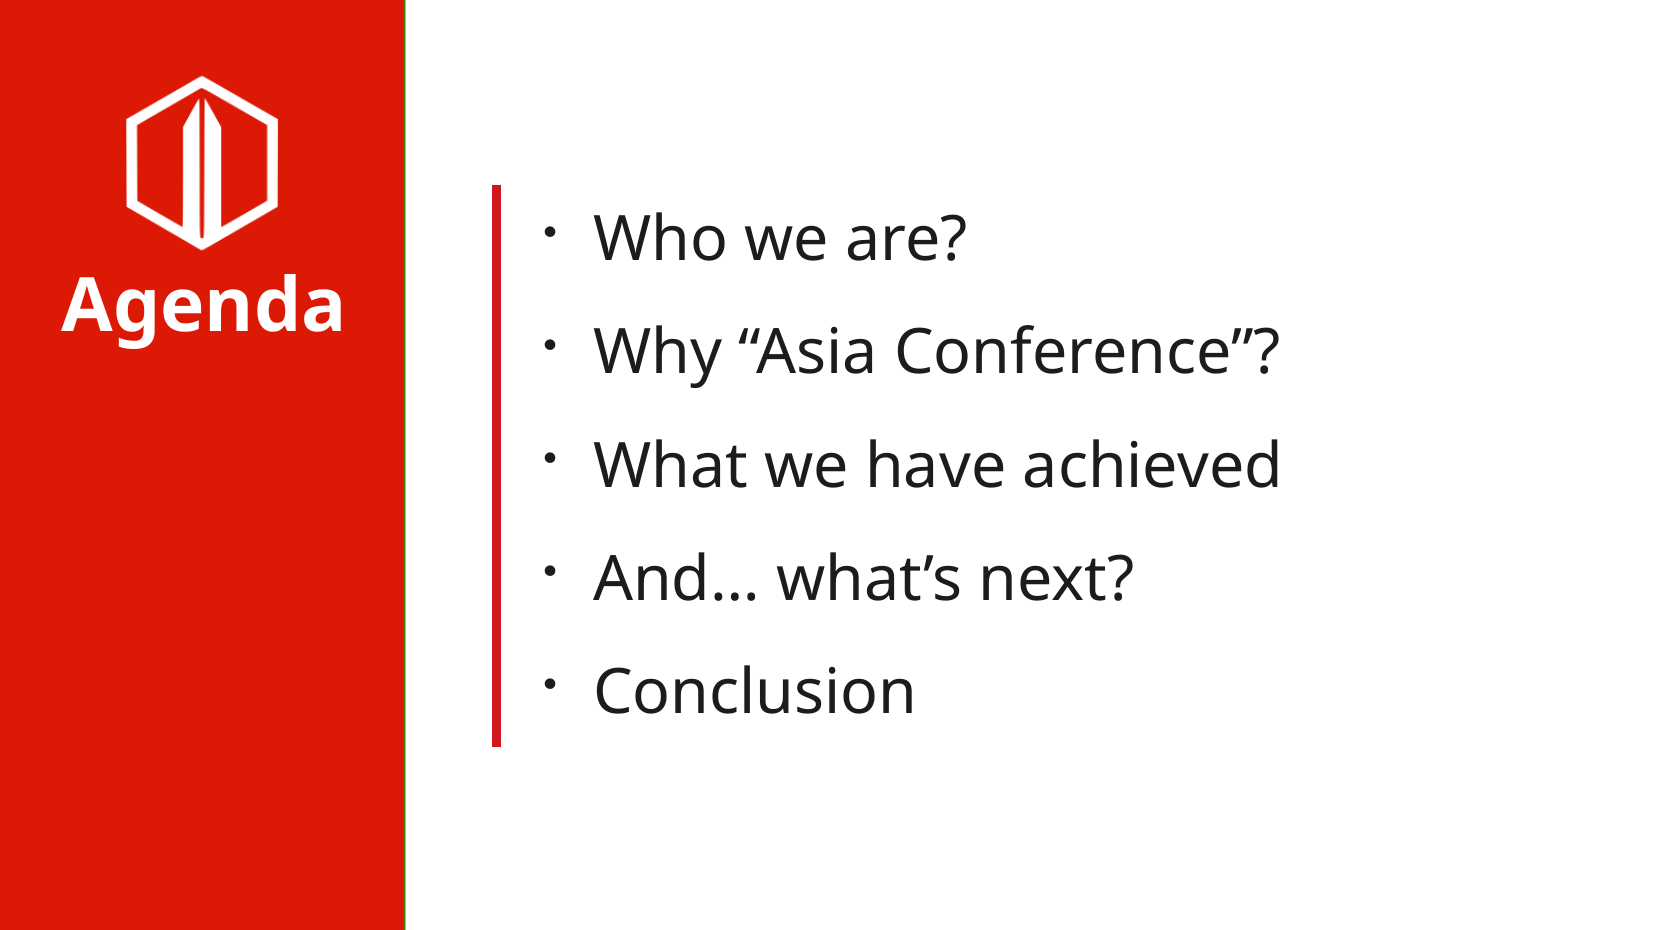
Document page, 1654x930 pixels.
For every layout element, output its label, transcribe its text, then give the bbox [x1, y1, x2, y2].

title Agenda [51, 257, 358, 348]
picture [0, 0, 1654, 930]
list Who we are? Why “Asia Conference”? What we have achieved And… what’s next? Conclusion [526, 193, 1530, 734]
